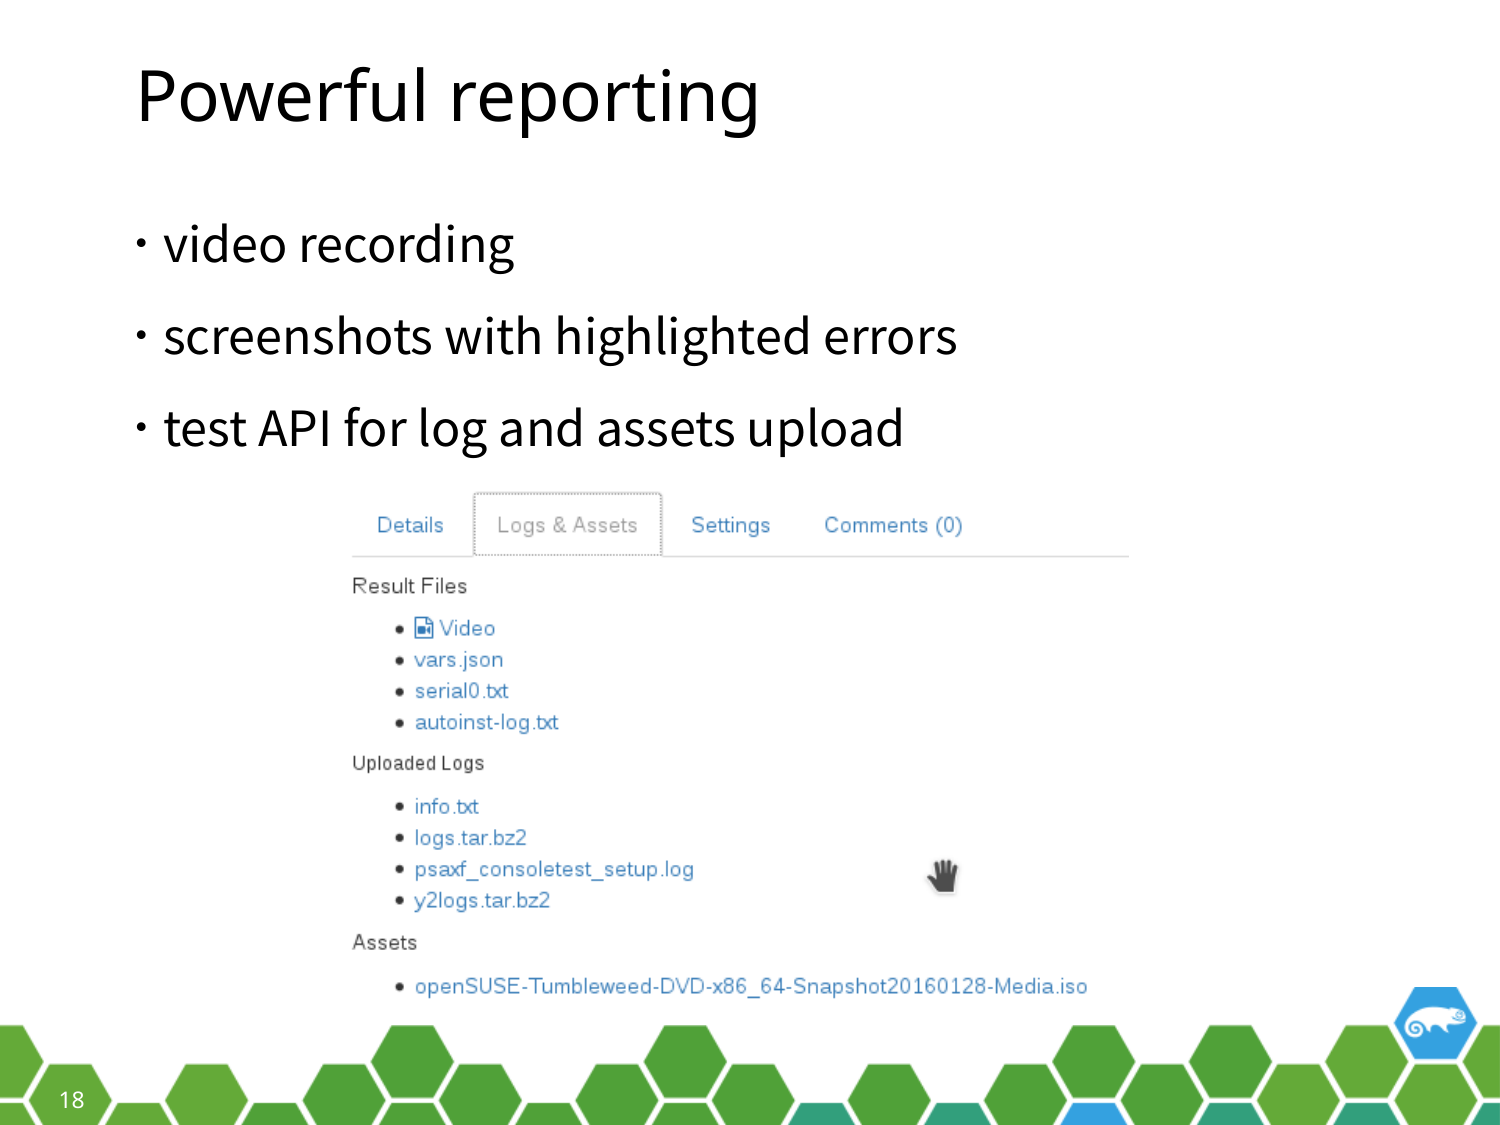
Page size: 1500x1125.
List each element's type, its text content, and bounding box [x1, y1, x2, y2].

list video recording screenshots with highlighted errors test API for log and assets upload [135, 209, 1372, 862]
picture [0, 481, 1500, 1125]
title Powerful reporting [135, 12, 1372, 175]
